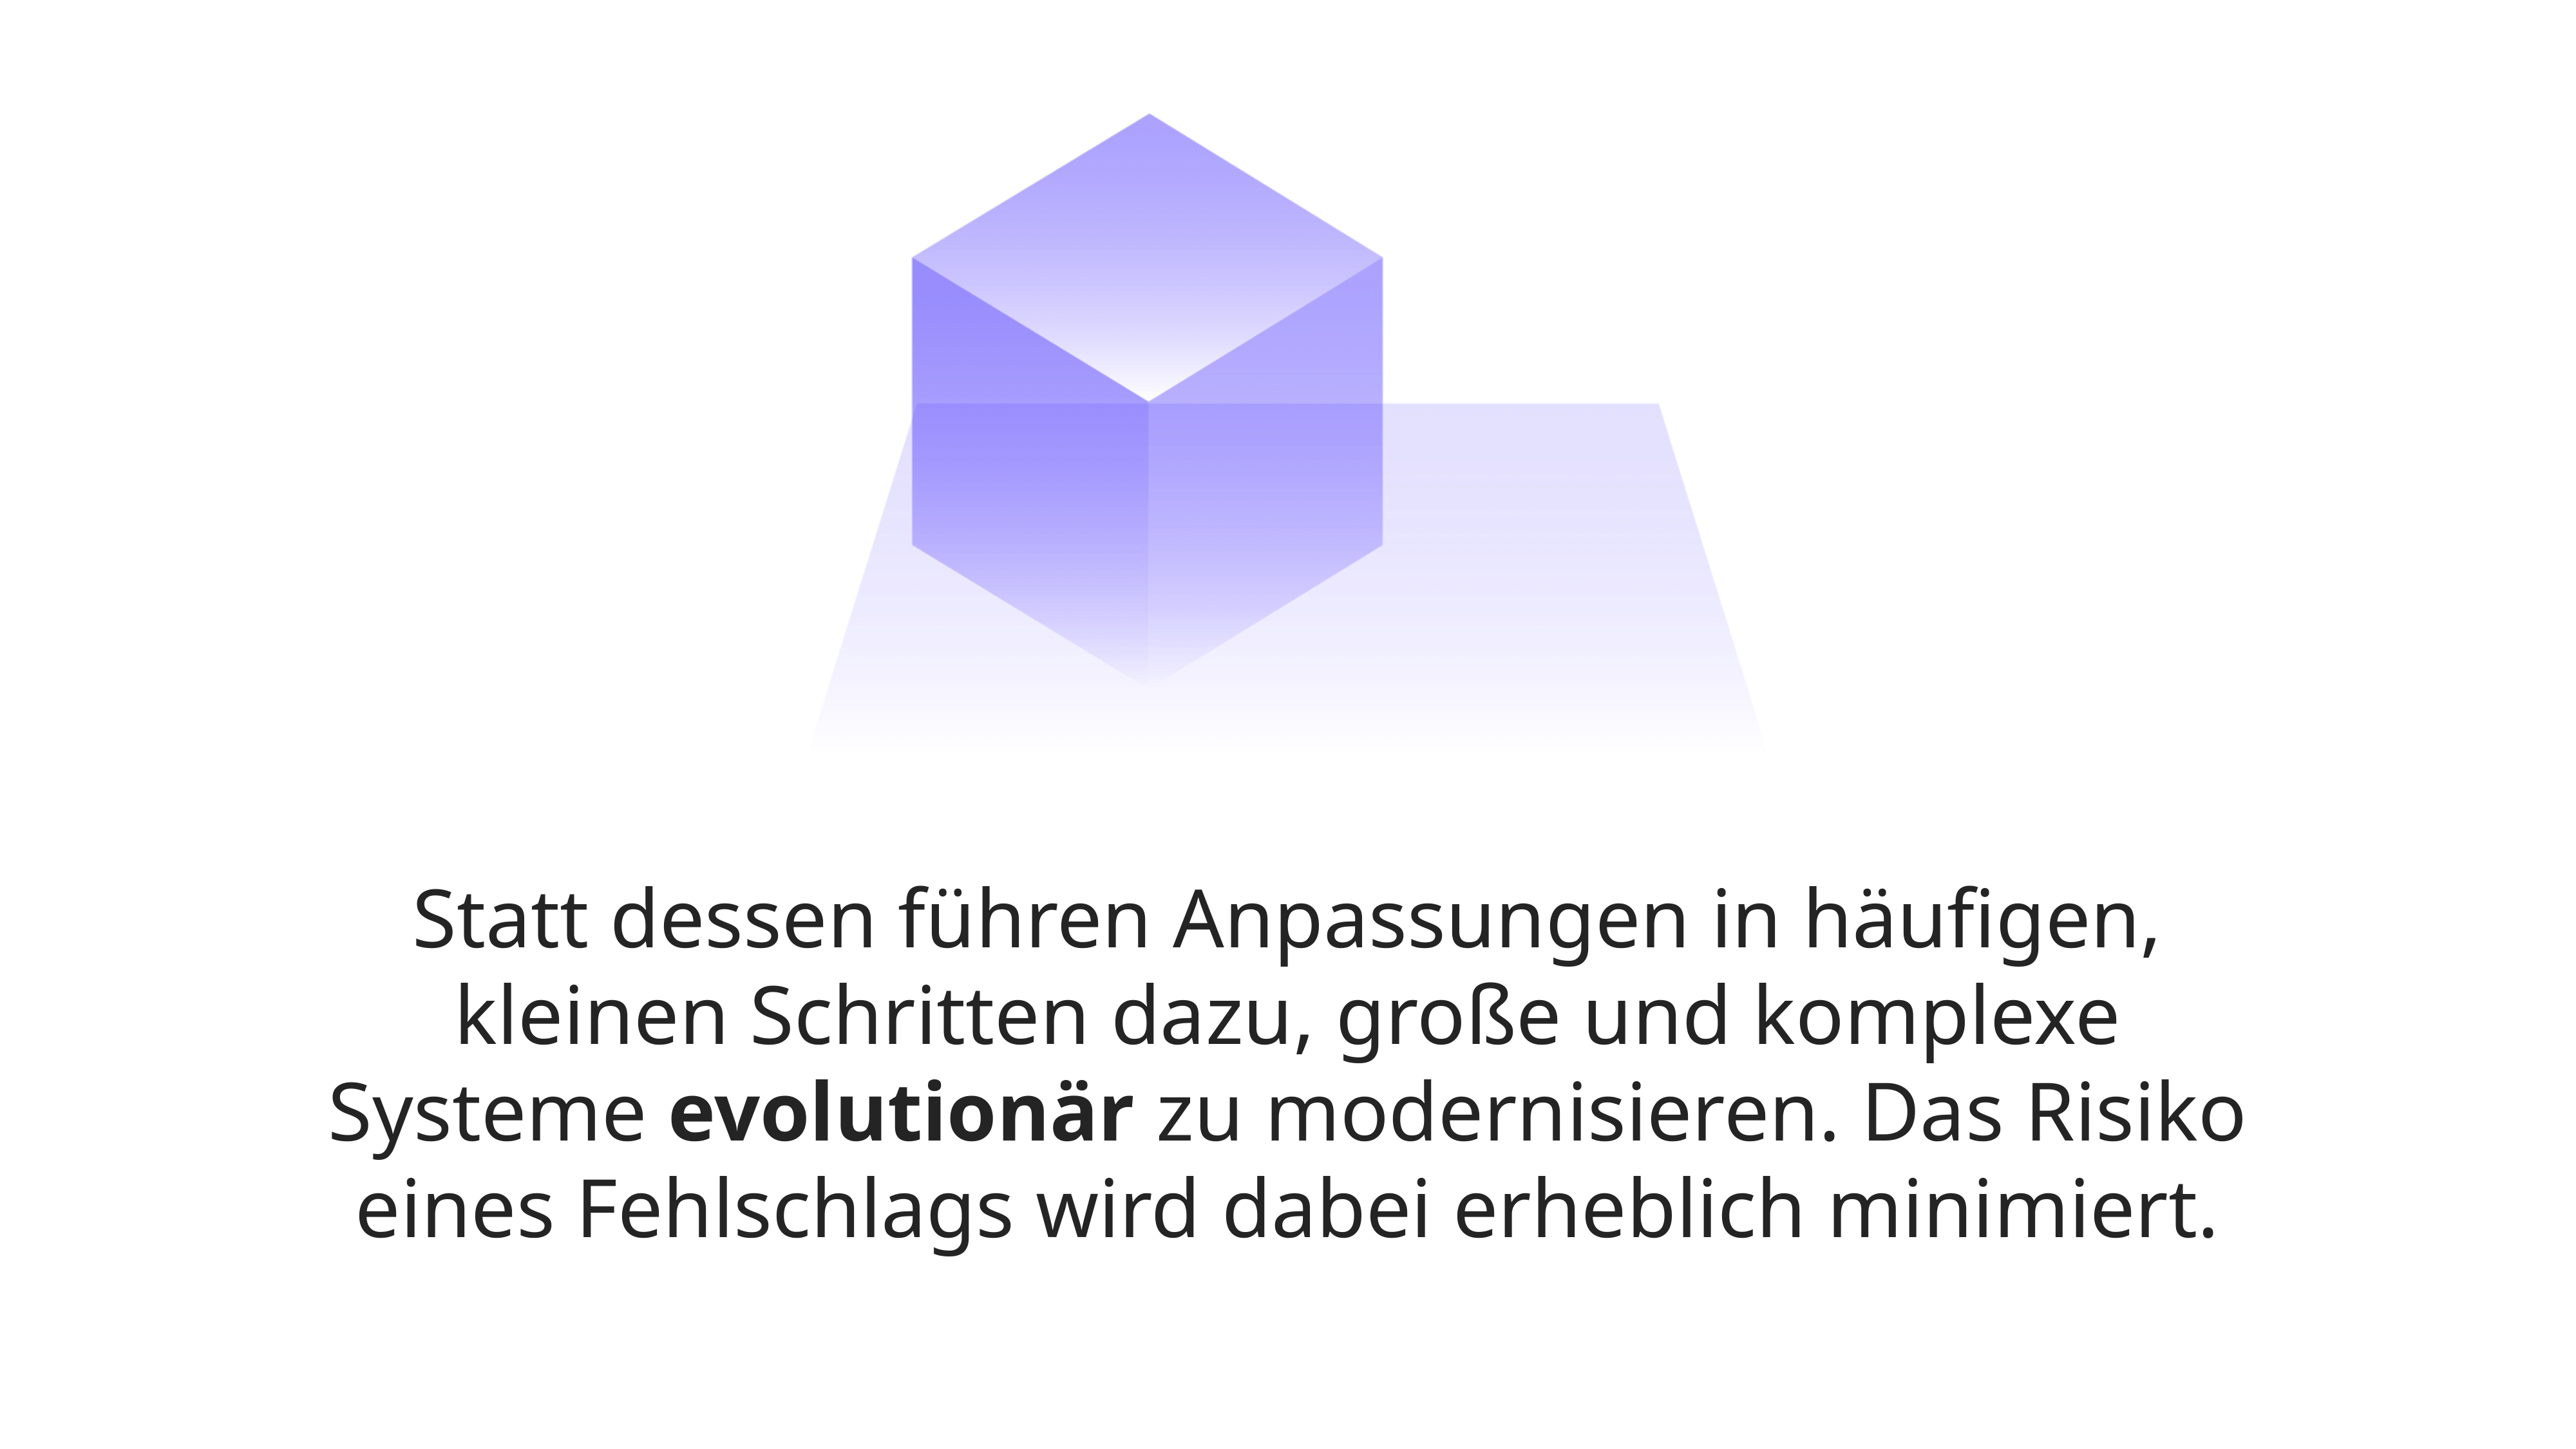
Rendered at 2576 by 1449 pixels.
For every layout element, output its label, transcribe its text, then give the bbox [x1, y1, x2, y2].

picture [806, 113, 1770, 757]
list Statt dessen führen Anpassungen in häufigen, kleinen Schritten dazu, große und komplexe Systeme evolutionär zu modernisieren. Das Risiko eines Fehlschlags wird dabei erheblich minimiert. [301, 775, 2275, 1345]
